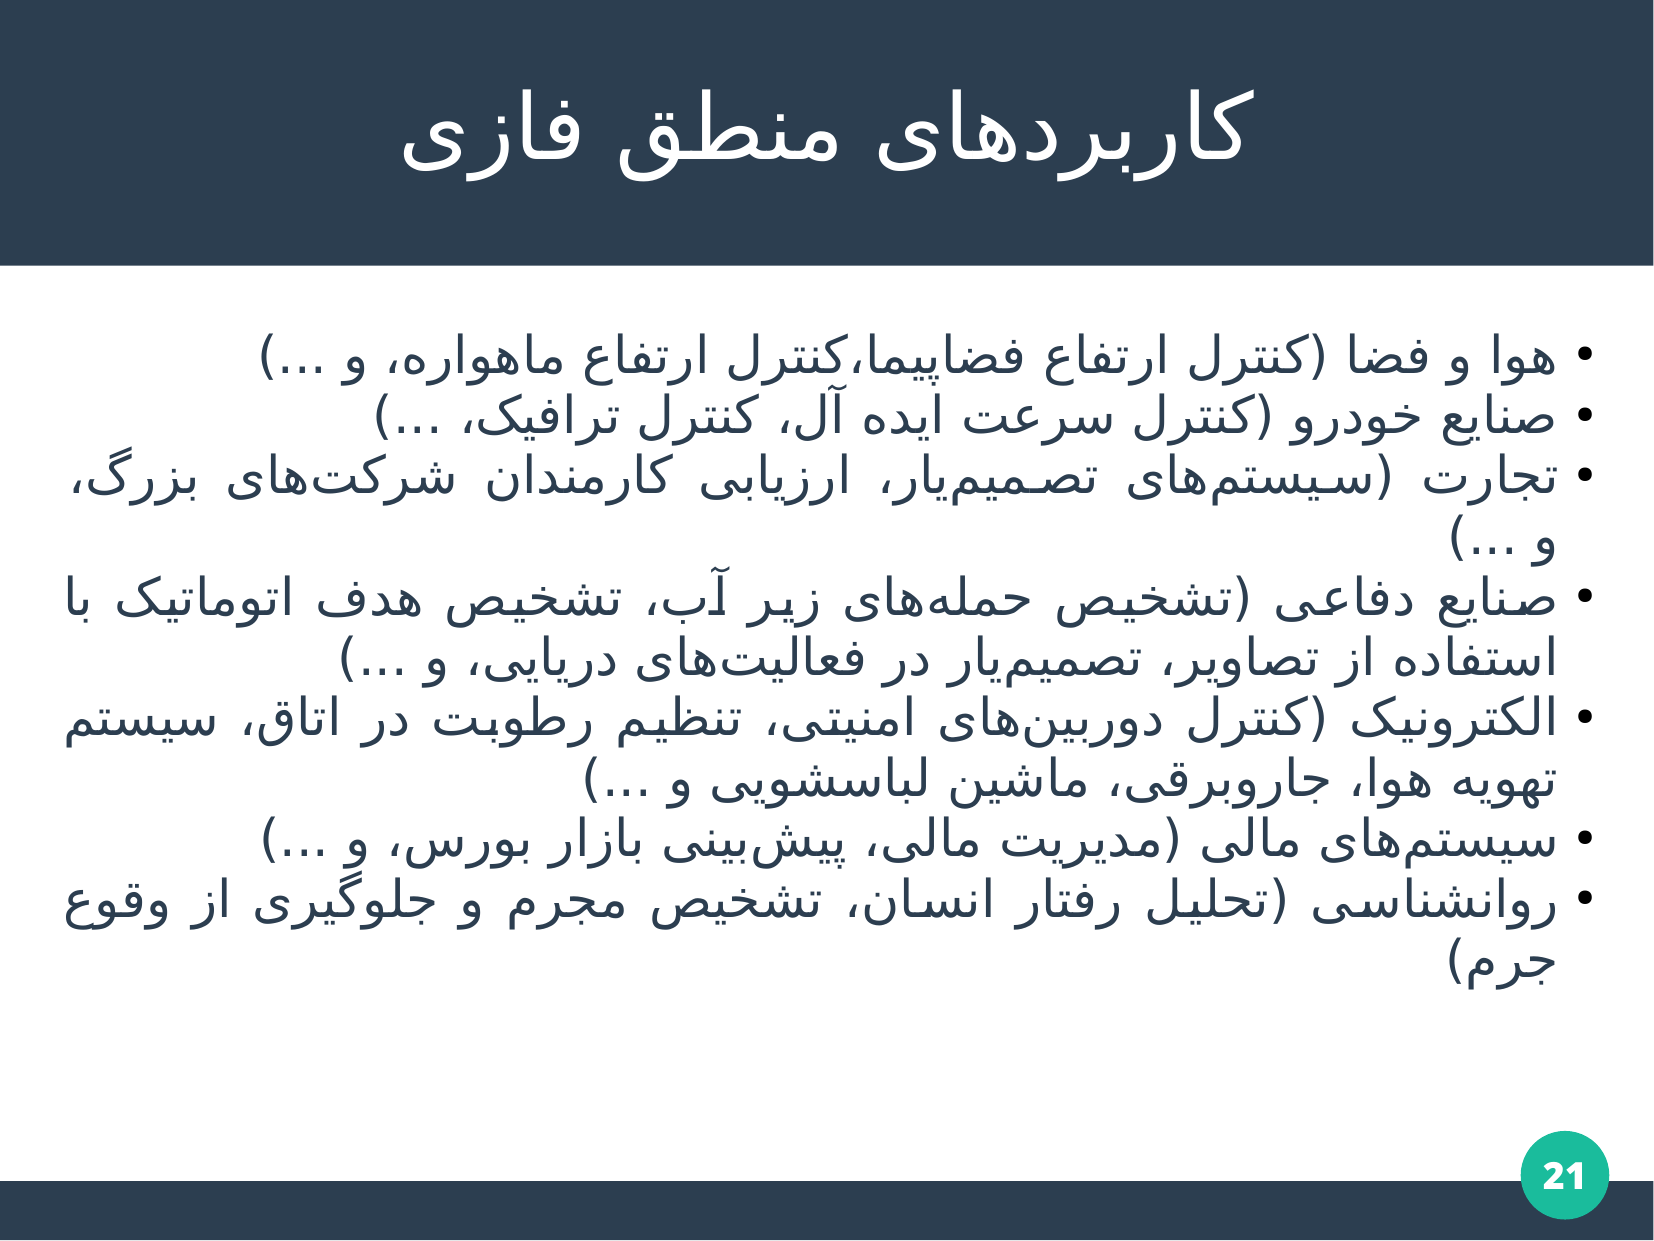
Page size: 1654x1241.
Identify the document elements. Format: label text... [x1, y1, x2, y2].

title کاربردهای منطق فازی [59, 49, 1595, 207]
subtitle هوا و فضا (کنترل ارتفاع فضاپیما،کنترل ارتفاع ماهواره، و ...) صنایع خودرو (کنترل سرعت ایده آل، کنترل ترافیک، ...) تجارت (سیستم‌های تصمیم‌یار، ارزیابی کارمندان شرکت‌های بزرگ، و ...) صنایع دفاعی (تشخیص حمله‌های زیر آب، تشخیص هدف اتوماتیک با استفاده از تصاویر، تصمیم‌یار در فعالیت‌های دریایی، و ...) الکترونیک (کنترل دوربین‌های امنیتی، تنظیم رطوبت در اتاق، سیستم تهویه هوا، جاروبرقی، ماشین لباسشویی و ...) سیستم‌های مالی (مدیریت مالی، پیش‌بینی بازار بورس، و ...) روانشناسی (تحلیل رفتار انسان، تشخیص مجرم و جلوگیری از وقوع جرم) [59, 324, 1595, 1152]
